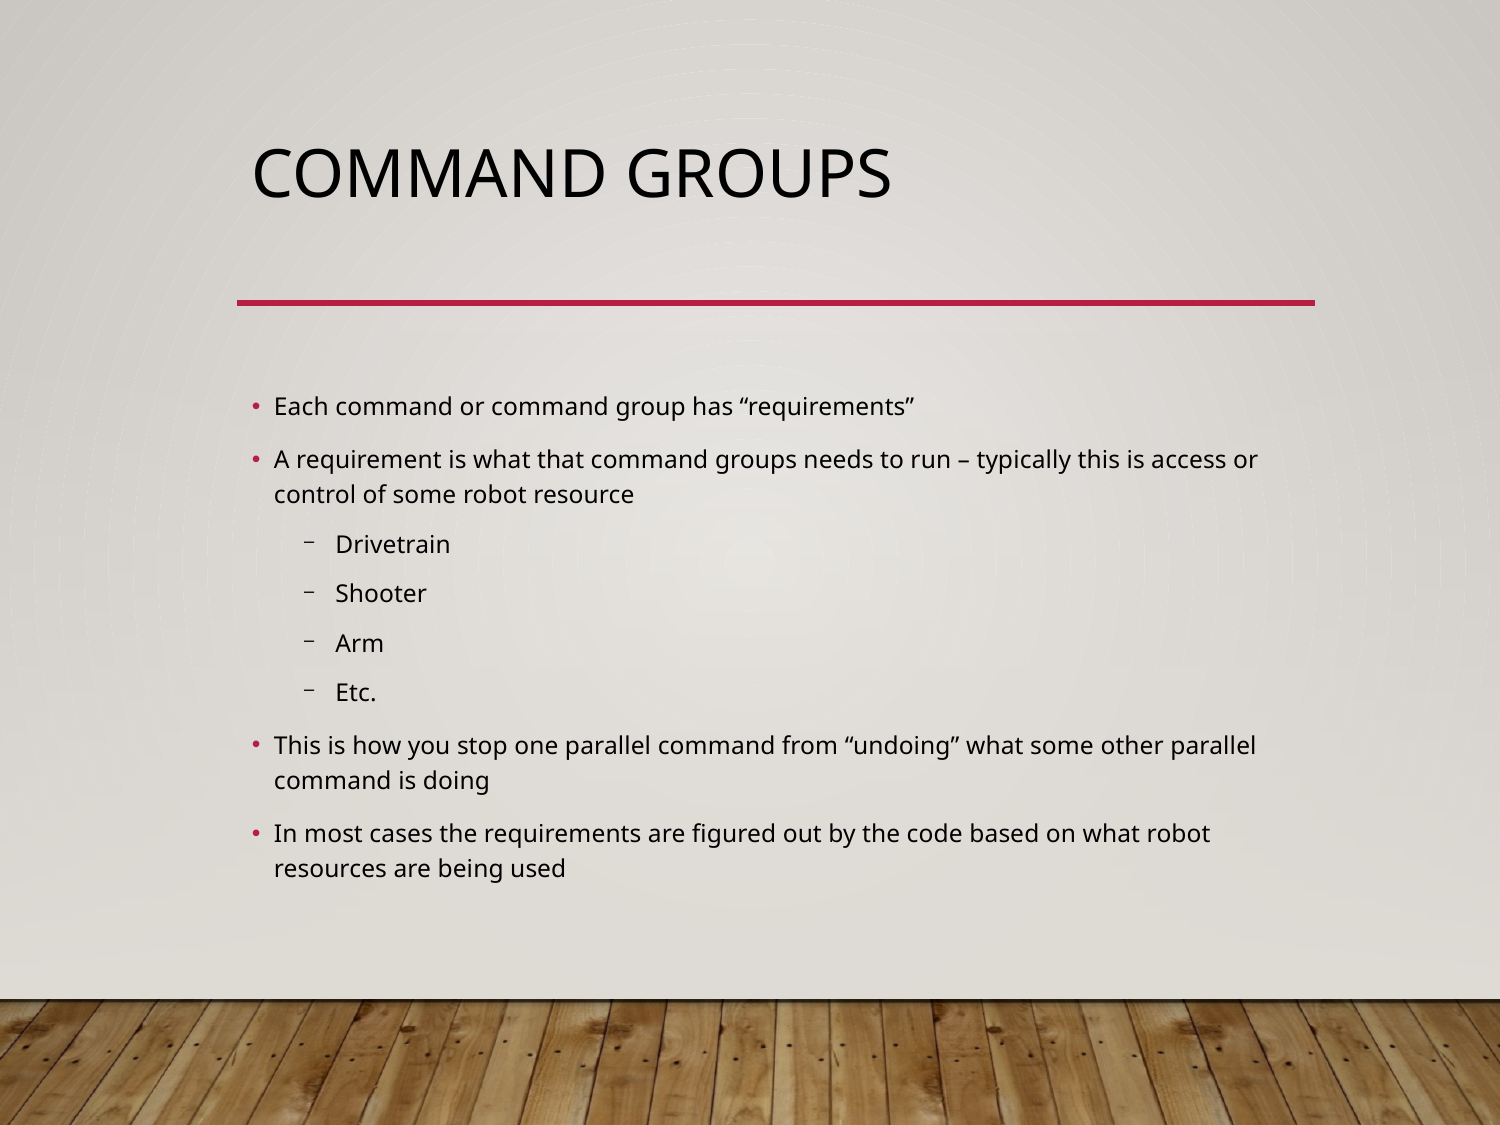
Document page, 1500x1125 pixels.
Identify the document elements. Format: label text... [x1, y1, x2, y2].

picture [0, 999, 1500, 1125]
title Command Groups [236, 131, 1315, 305]
list Each command or command group has “requirements” A requirement is what that command groups needs to run – typically this is access or control of some robot resource Drivetrain Shooter Arm Etc. This is how you stop one parallel command from “undoing” what some other parallel command is doing In most cases the requirements are figured out by the code based on what robot resources are being used [236, 330, 1315, 897]
